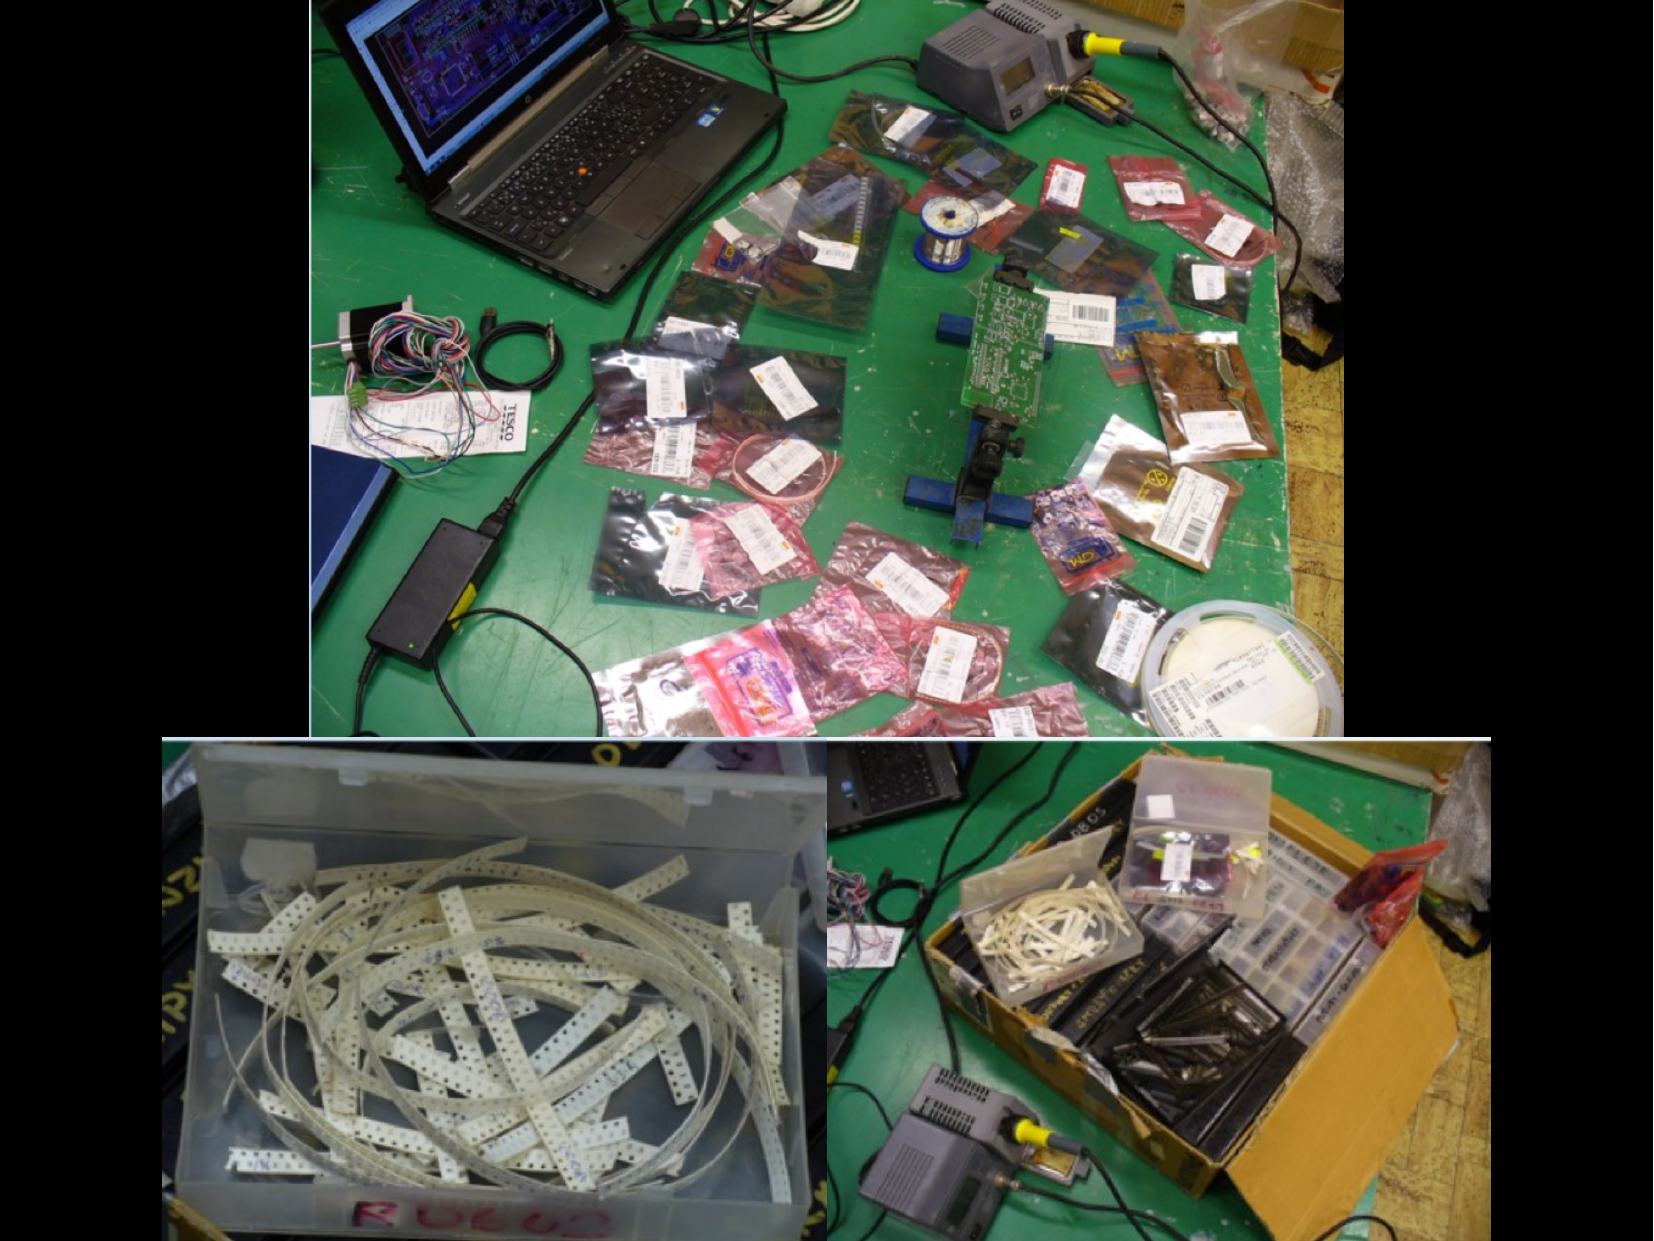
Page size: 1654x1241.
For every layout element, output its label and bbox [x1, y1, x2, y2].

picture [162, 0, 1491, 1241]
